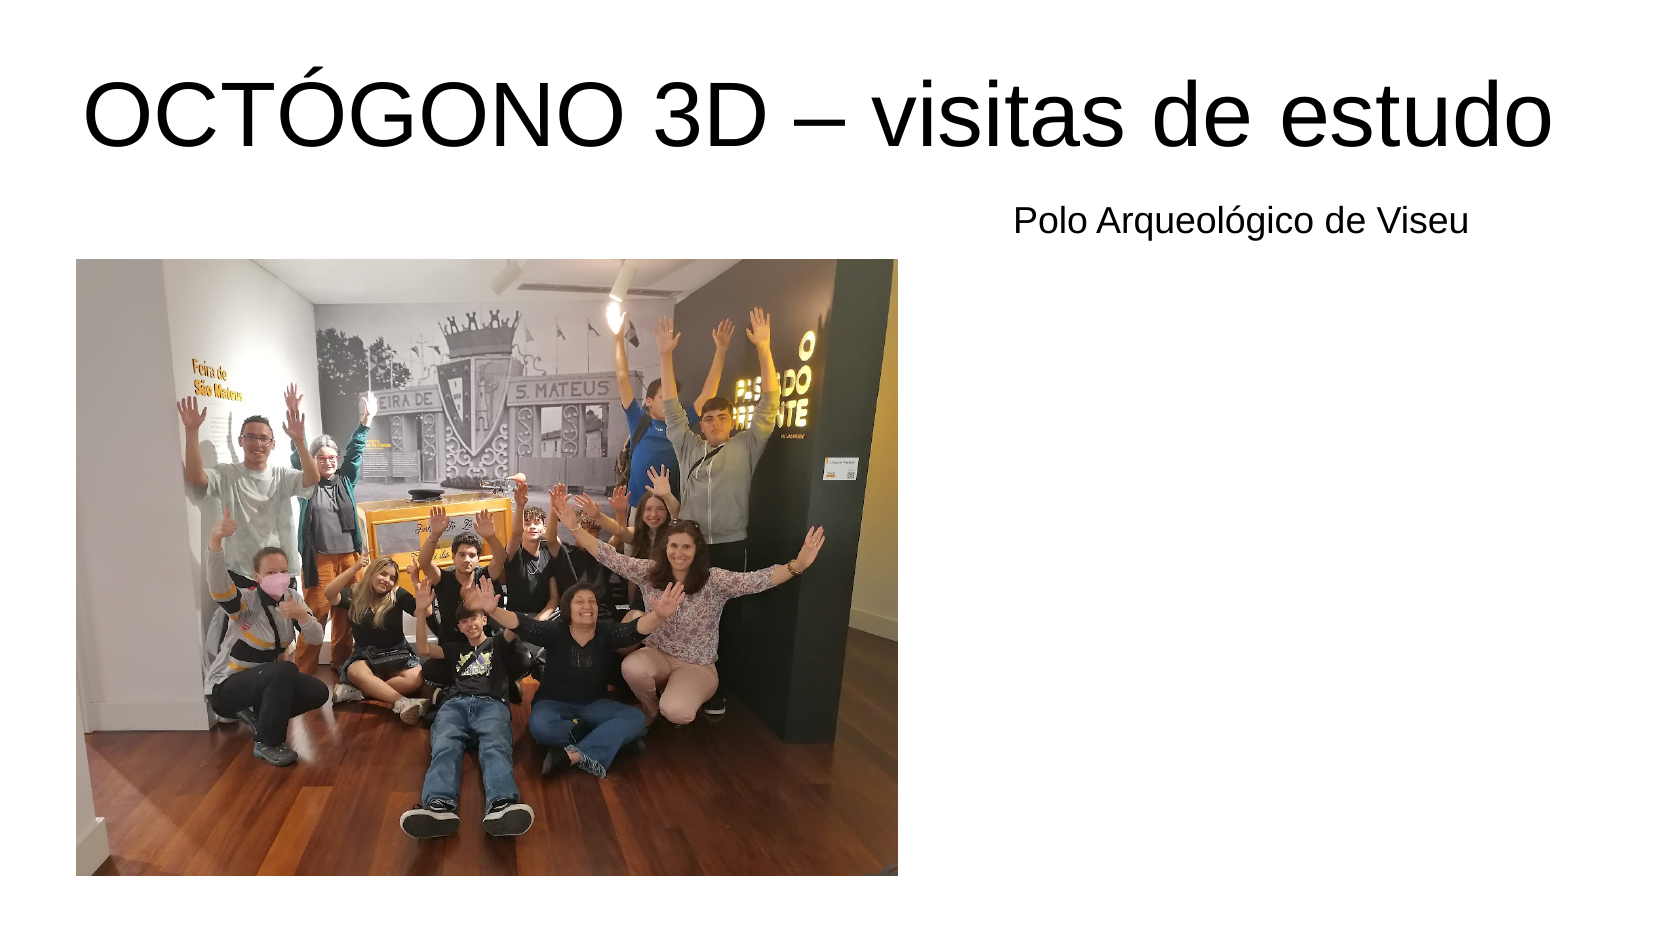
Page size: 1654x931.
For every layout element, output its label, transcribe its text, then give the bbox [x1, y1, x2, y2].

picture [76, 259, 898, 876]
title OCTÓGONO 3D – visitas de estudo [82, 37, 1571, 193]
text_box Polo Arqueológico de Viseu [998, 192, 1595, 292]
